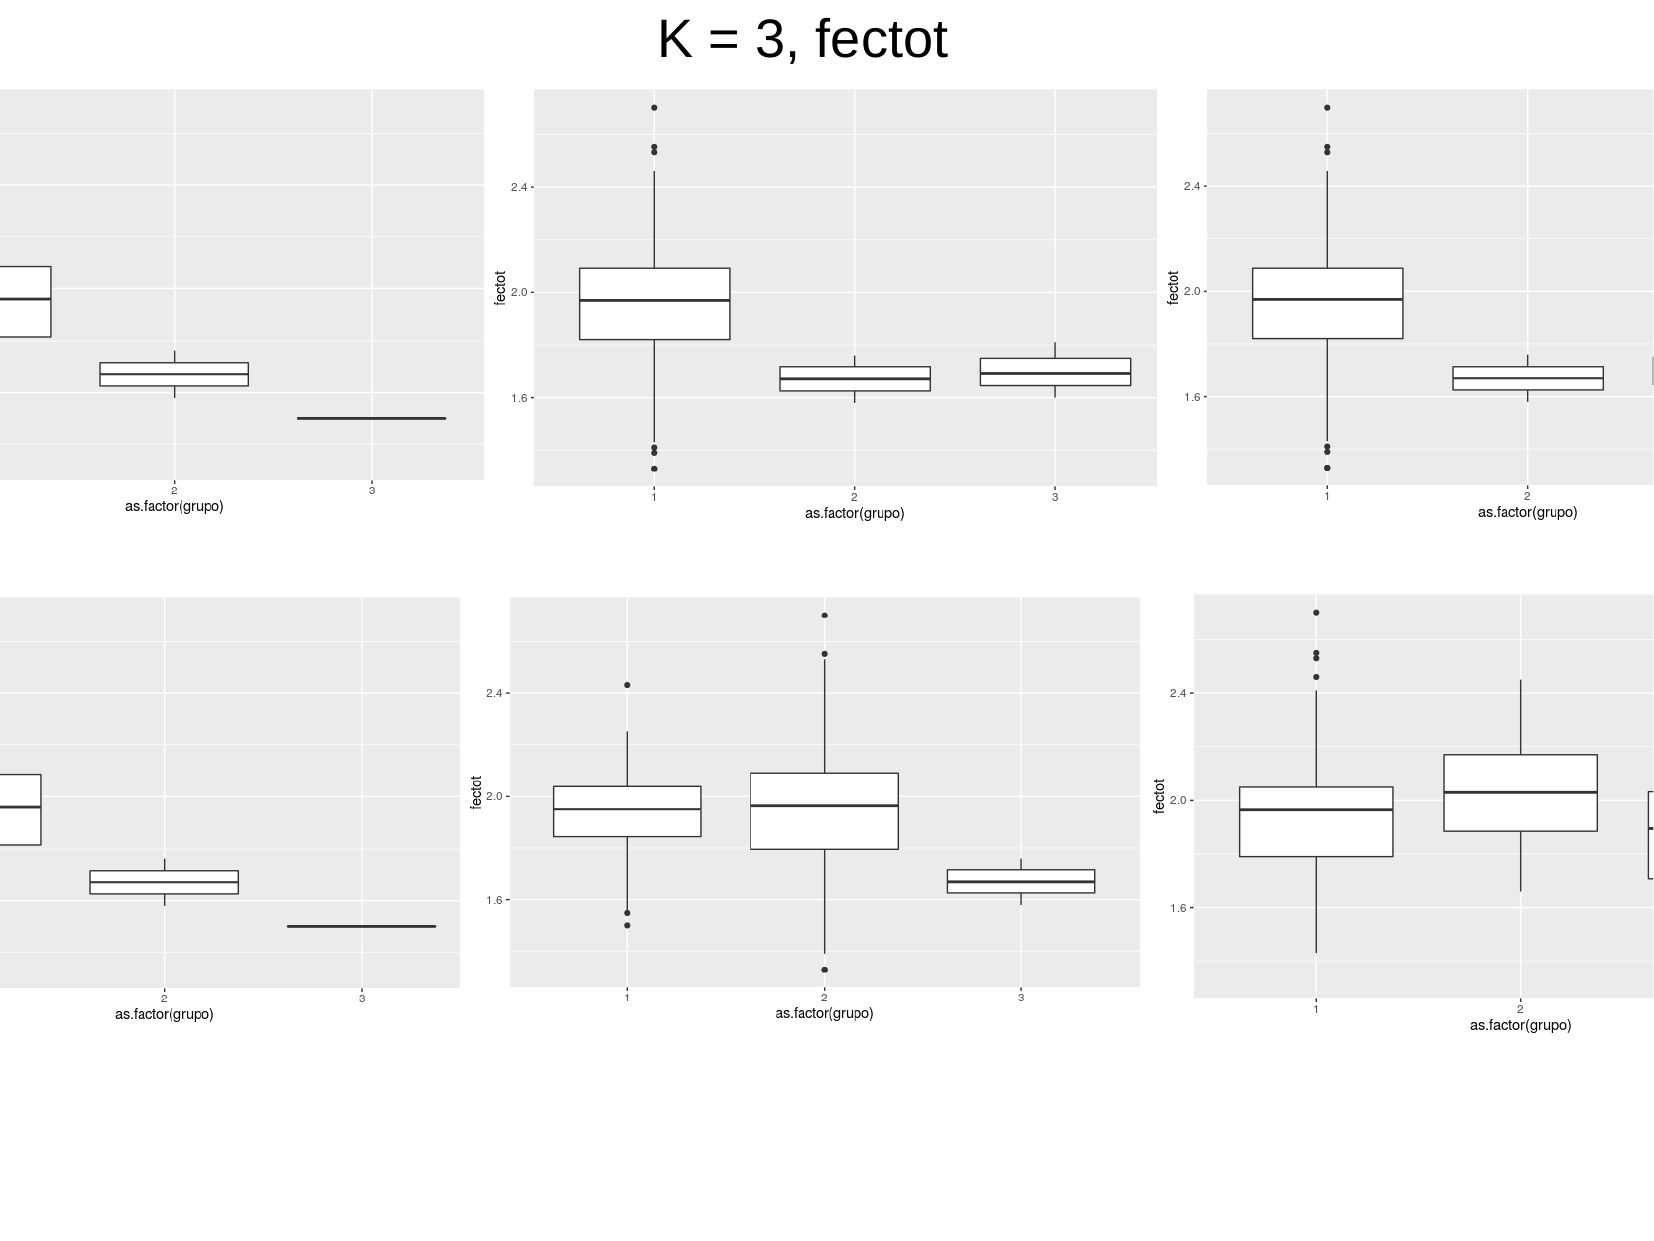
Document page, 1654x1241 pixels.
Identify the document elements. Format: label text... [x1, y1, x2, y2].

picture [0, 587, 1654, 1040]
title K = 3, fectot [59, 0, 1548, 82]
picture [0, 82, 1654, 527]
